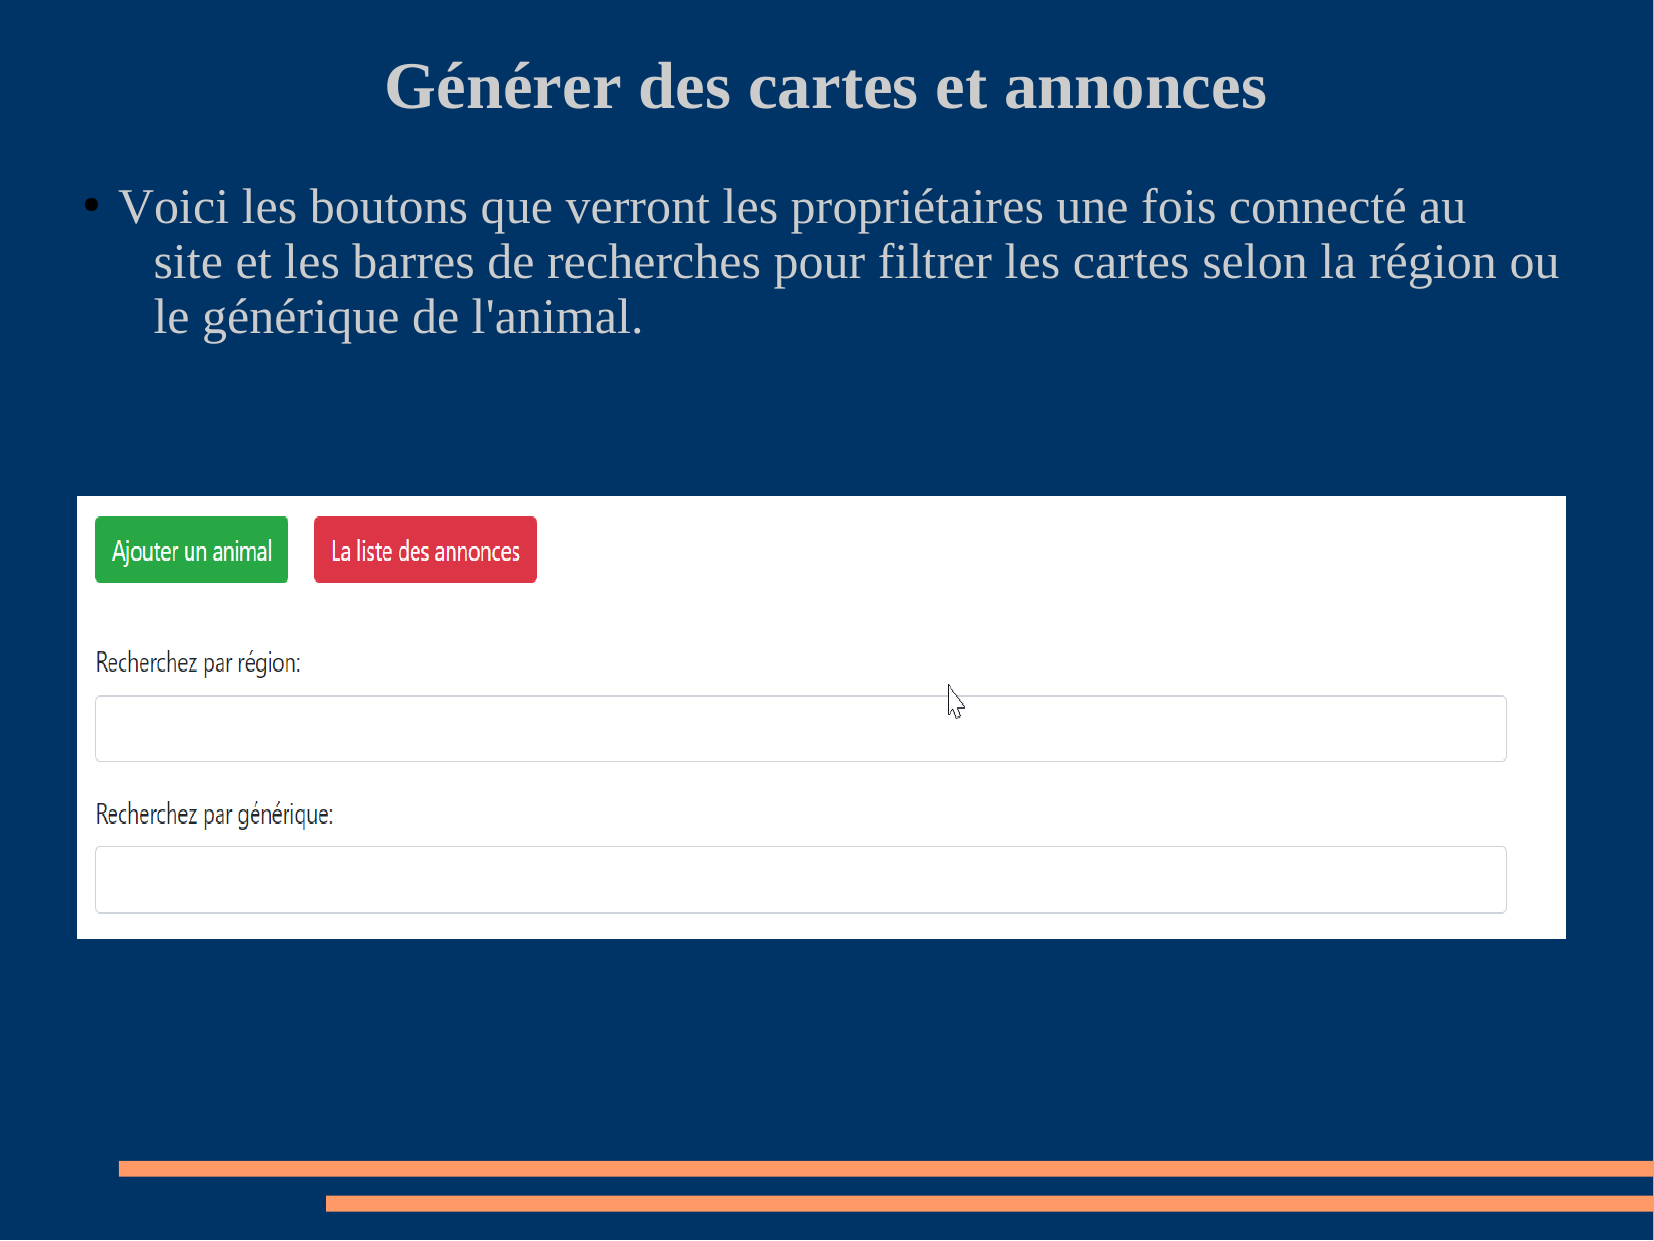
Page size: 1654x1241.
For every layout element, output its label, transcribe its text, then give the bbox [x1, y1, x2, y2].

picture [77, 496, 82, 939]
subtitle Générer des cartes et annonces Voici les boutons que verront les propriétaires une fois connecté au site et les barres de recherches pour filtrer les cartes selon la région ou le générique de l'animal. [82, 49, 1571, 1109]
